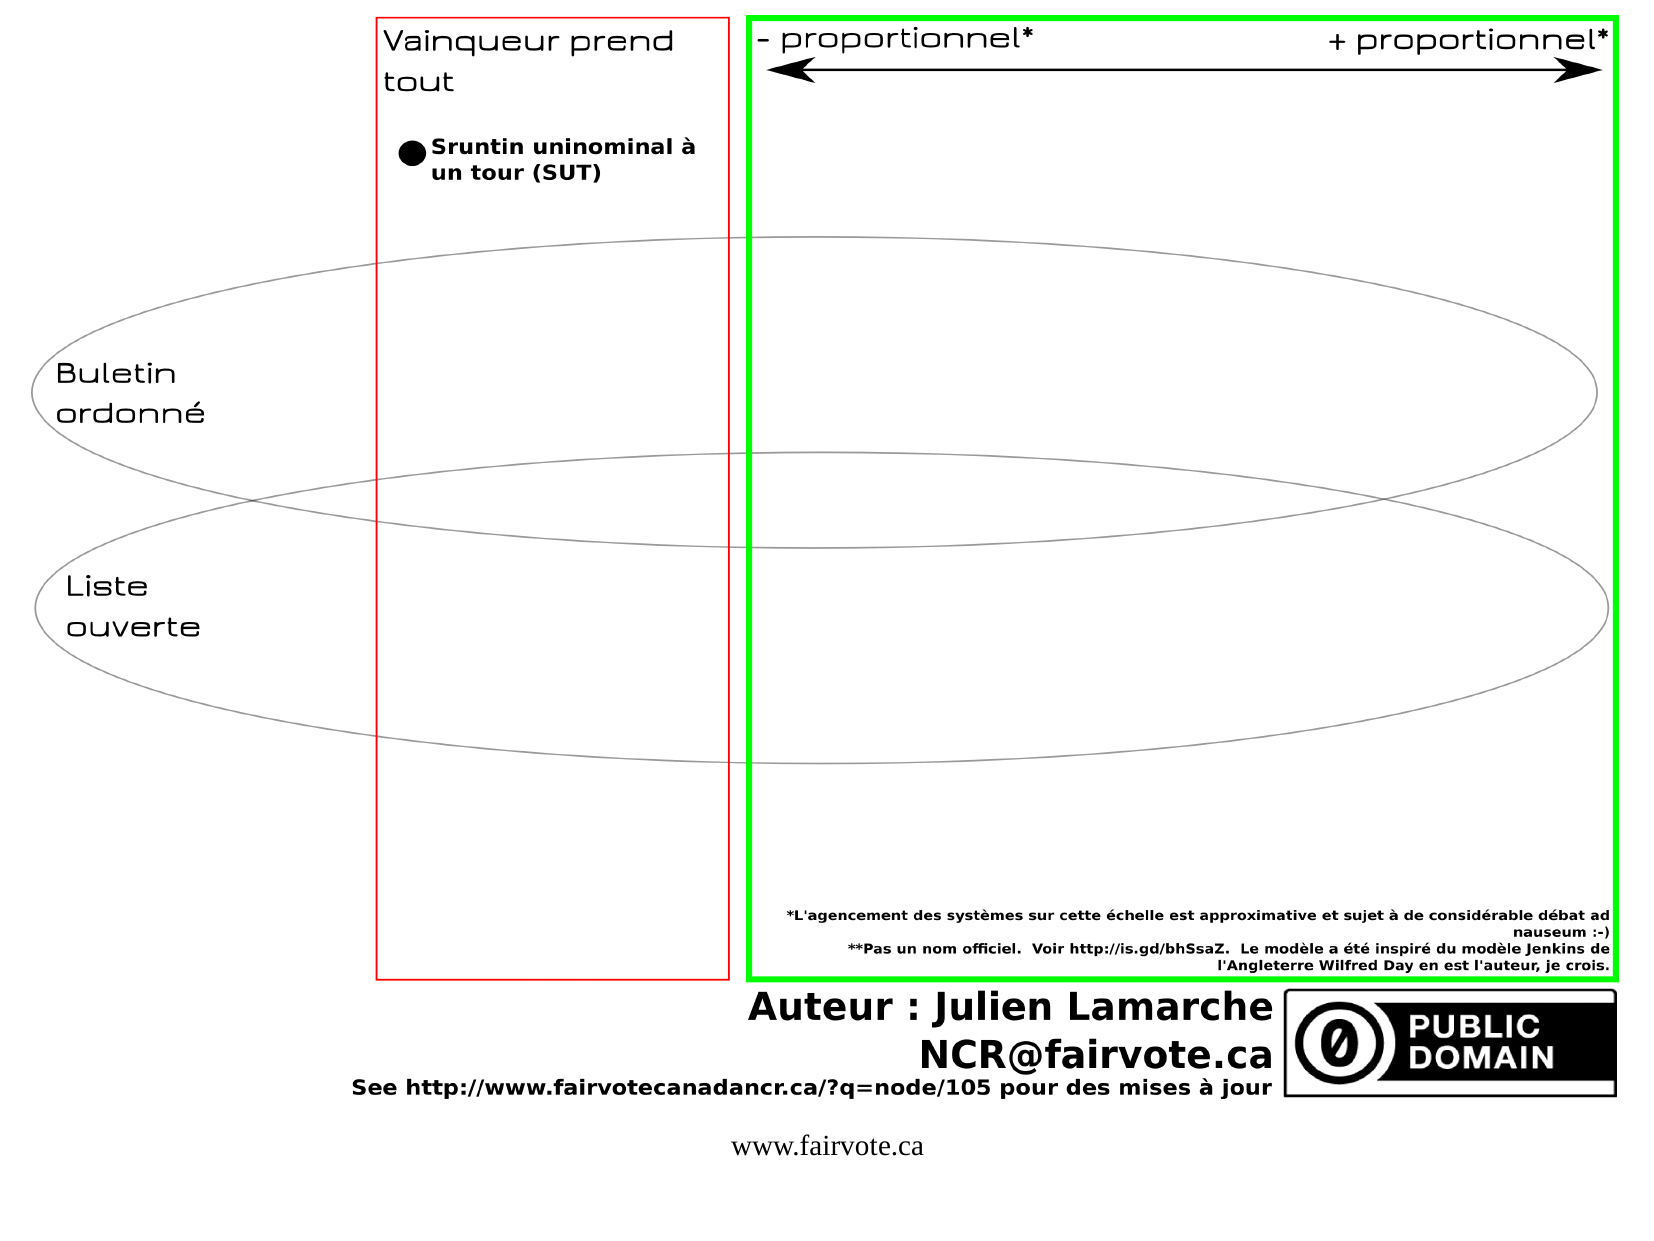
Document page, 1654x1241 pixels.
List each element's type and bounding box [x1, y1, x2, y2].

picture [31, 15, 1619, 1099]
